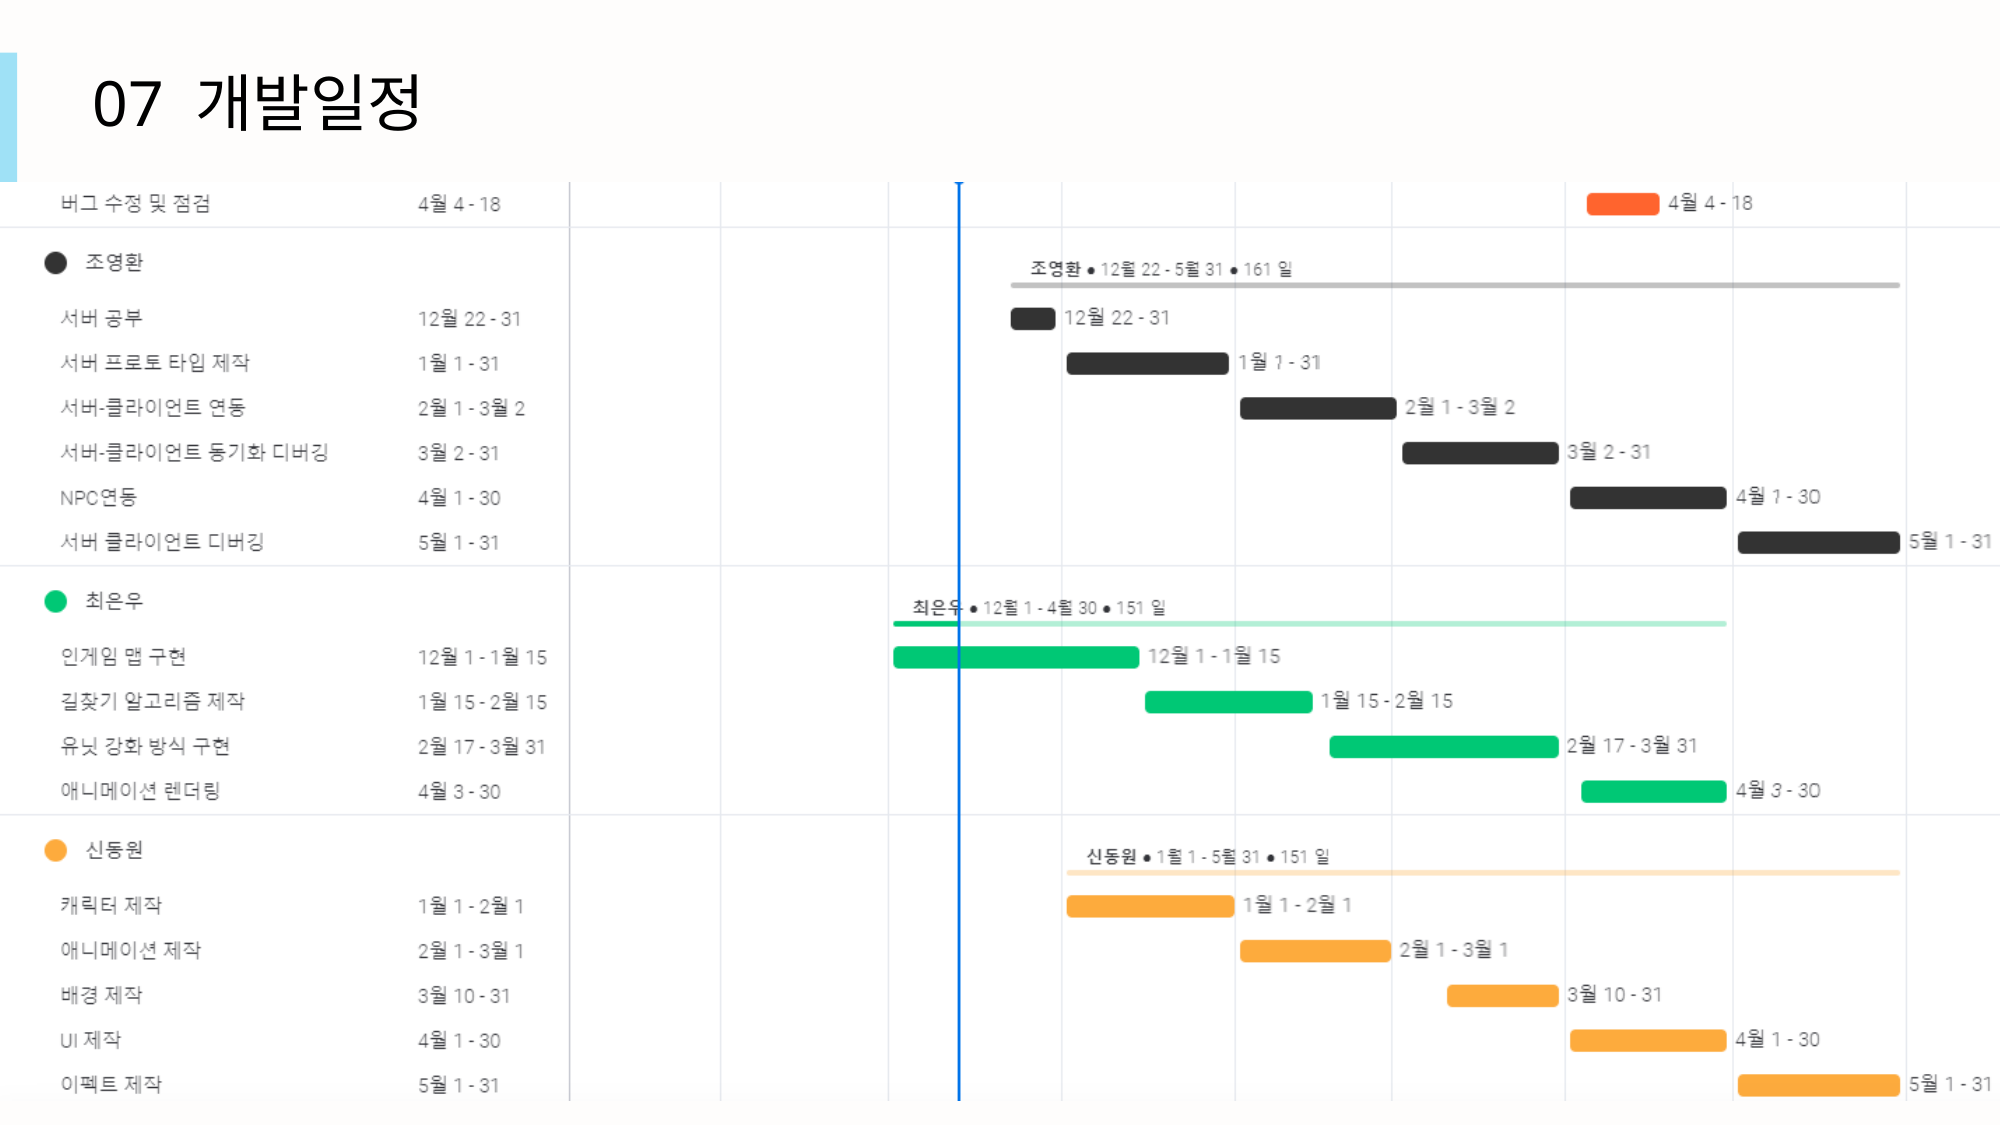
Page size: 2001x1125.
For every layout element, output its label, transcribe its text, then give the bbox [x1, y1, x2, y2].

text_box 07 개발일정 [77, 56, 461, 148]
text_box [0, 53, 17, 182]
picture [0, 182, 2000, 1101]
